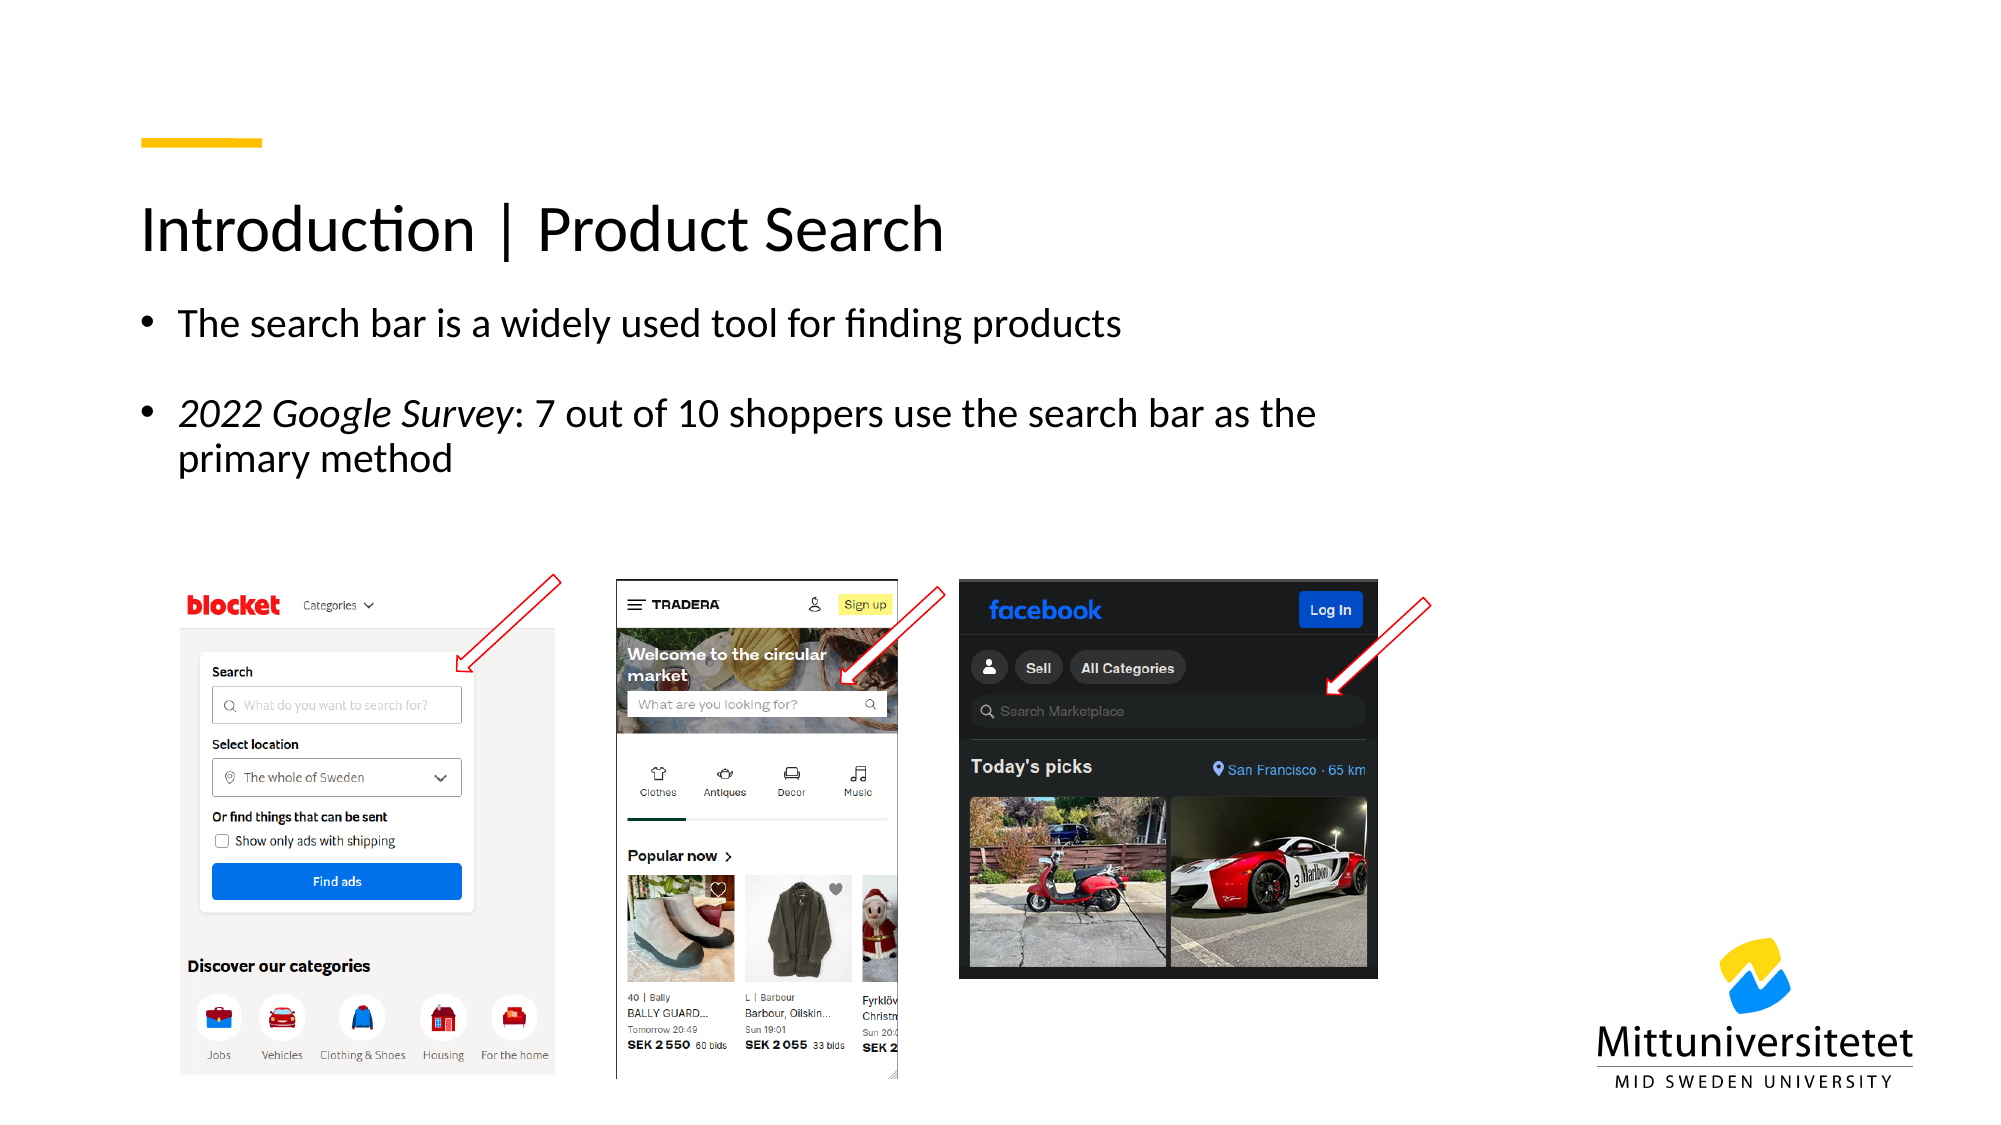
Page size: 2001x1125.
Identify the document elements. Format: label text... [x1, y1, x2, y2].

text_box [1326, 597, 1431, 695]
picture [959, 579, 1378, 979]
picture [616, 579, 898, 1079]
text_box [840, 586, 945, 685]
picture [1597, 938, 1913, 1088]
title Introduction | Product Search [124, 186, 1056, 293]
picture [180, 582, 555, 1076]
text_box [456, 574, 561, 672]
list The search bar is a widely used tool for finding products 2022 Google Survey: 7 out of 10 shoppers use the search bar as the primary method [124, 293, 1337, 885]
